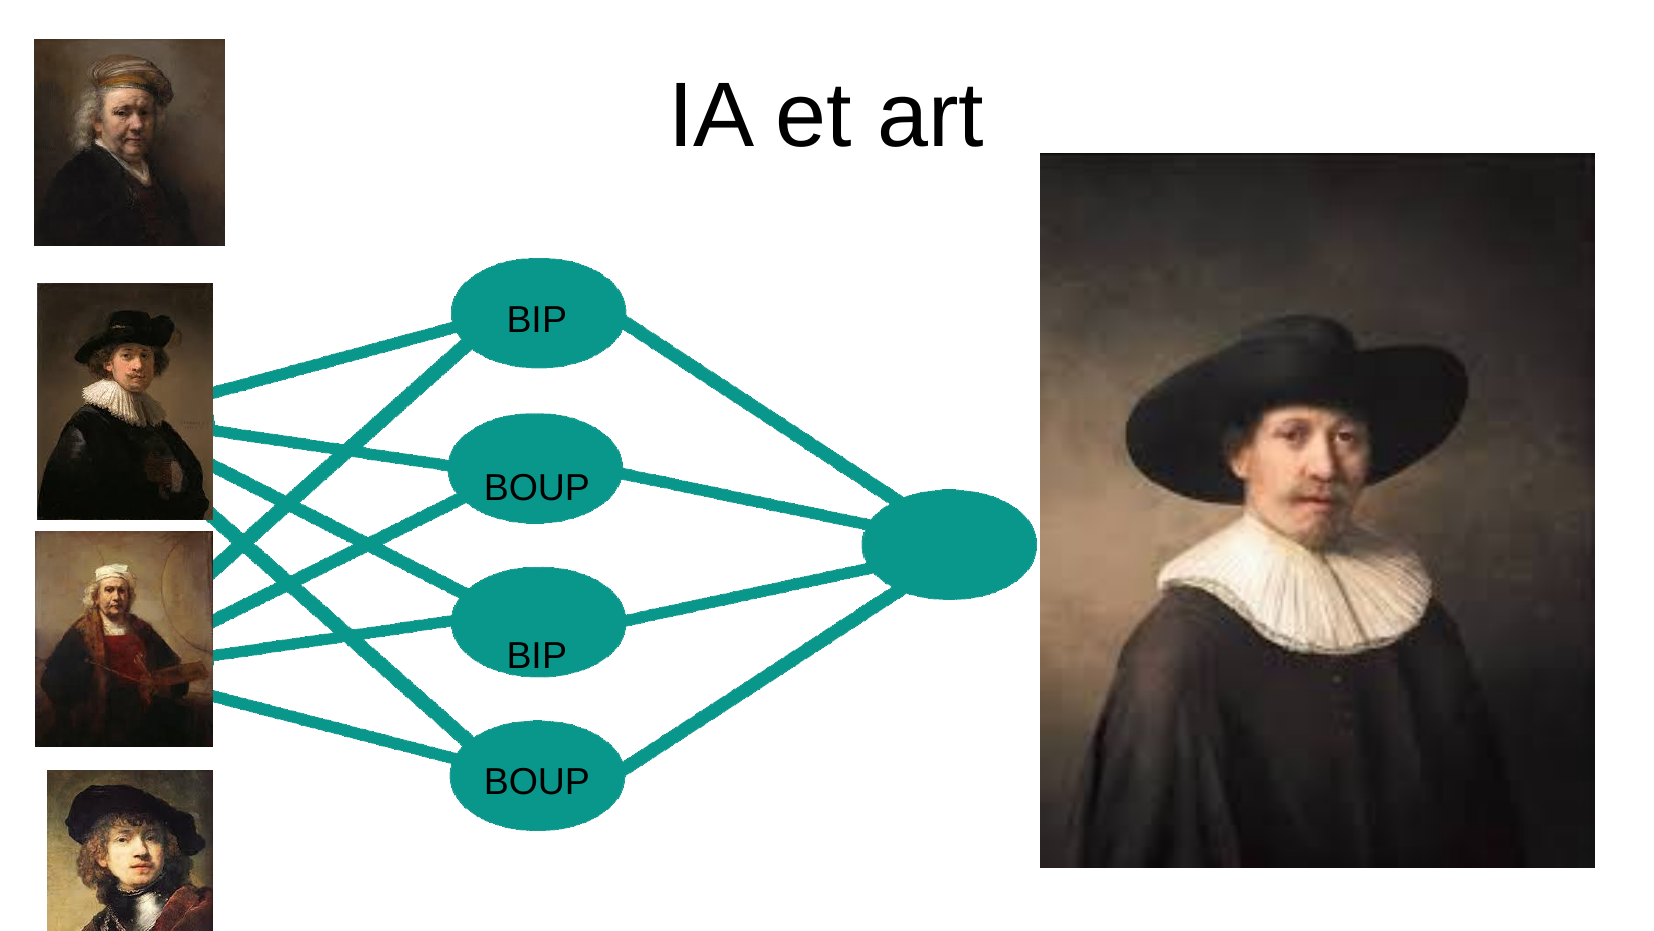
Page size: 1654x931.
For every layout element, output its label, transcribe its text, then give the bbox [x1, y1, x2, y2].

picture [34, 39, 1595, 931]
title IA et art [82, 37, 1571, 193]
